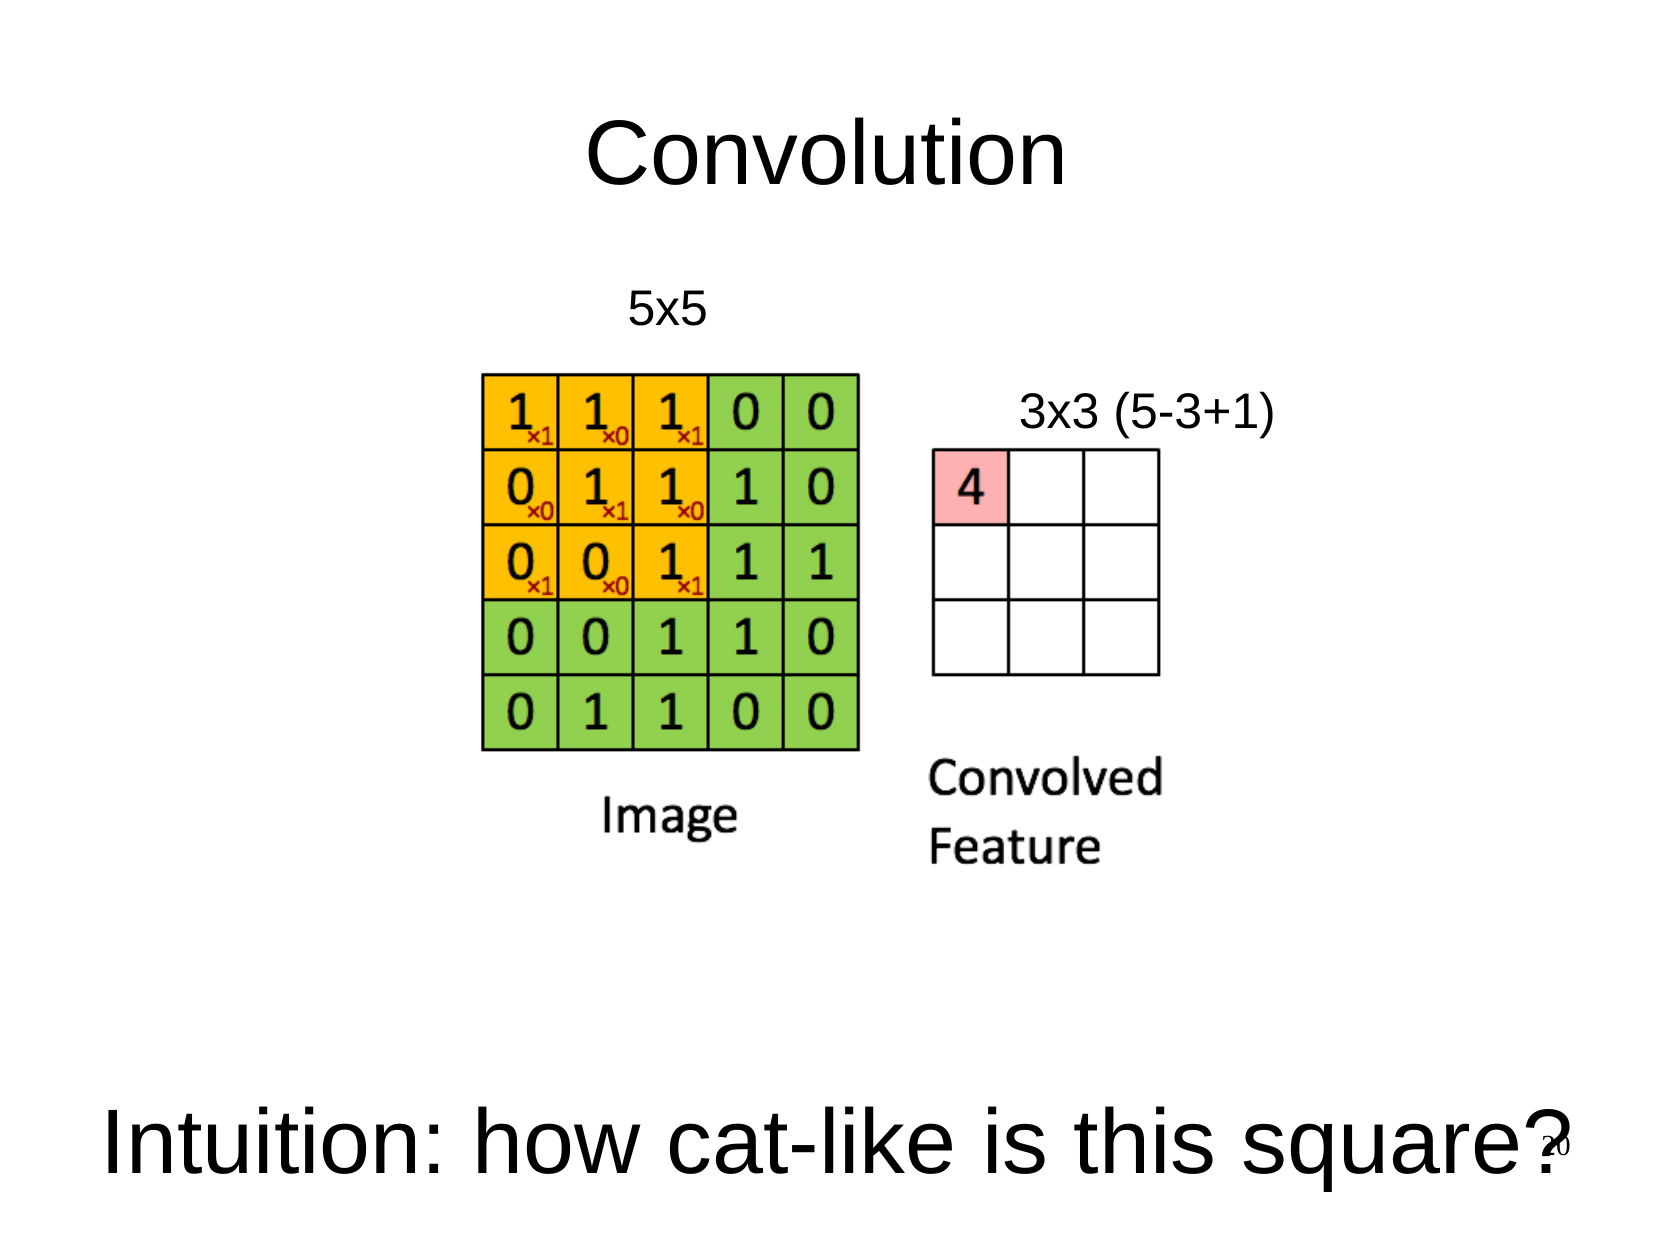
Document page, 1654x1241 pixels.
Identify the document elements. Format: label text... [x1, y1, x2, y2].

text_box 3x3 (5-3+1) [960, 360, 1336, 463]
text_box Intuition: how cat-like is this square? [90, 1090, 1586, 1194]
picture [408, 300, 1231, 901]
title Convolution [82, 49, 1571, 257]
text_box 5x5 [585, 256, 751, 360]
